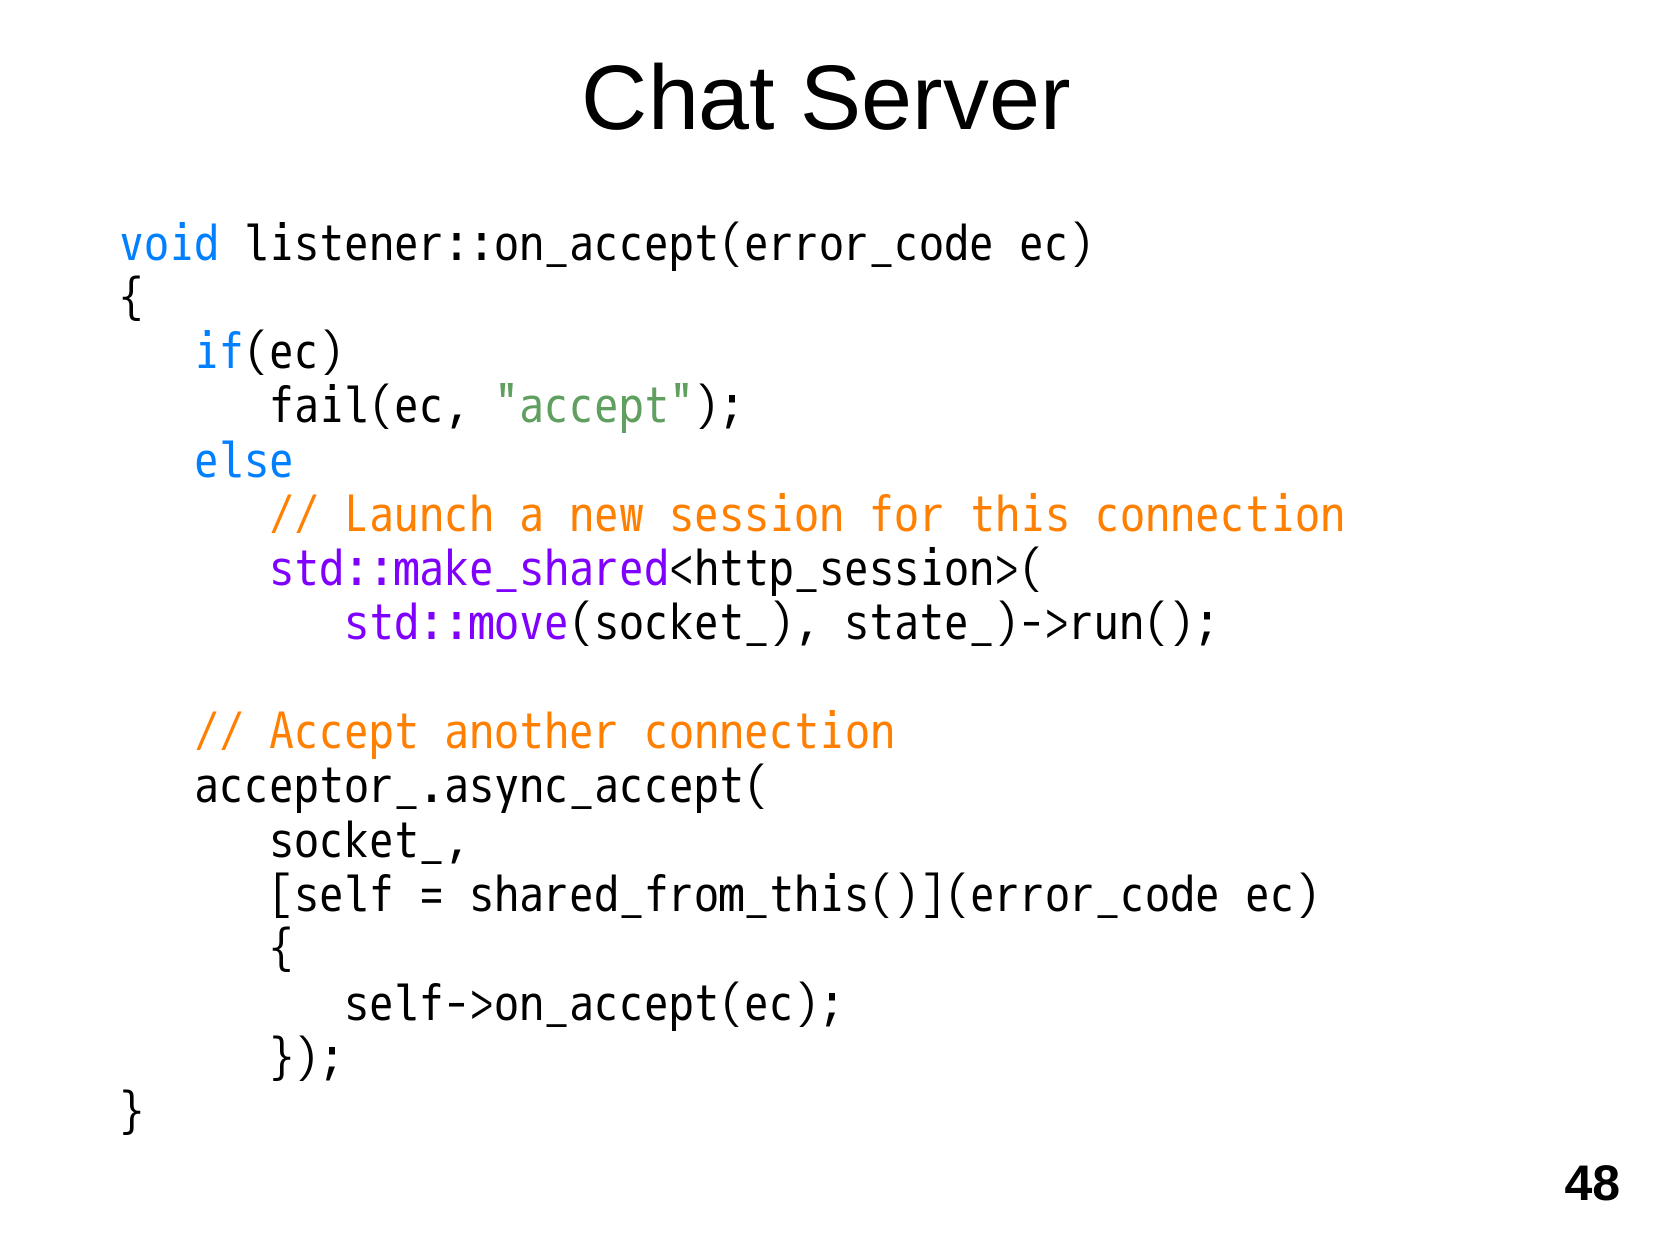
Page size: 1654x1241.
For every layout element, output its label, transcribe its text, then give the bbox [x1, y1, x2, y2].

title Chat Server [82, 15, 1571, 181]
text_box void listener::on_accept(error_code ec) { if(ec) fail(ec, "accept"); else // Launch a new session for this connection std::make_shared<http_session>( std::move(socket_), state_)->run(); // Accept another connection acceptor_.async_accept( socket_, [self = shared_from_this()](error_code ec) { self->on_accept(ec); }); } [104, 210, 1575, 1162]
